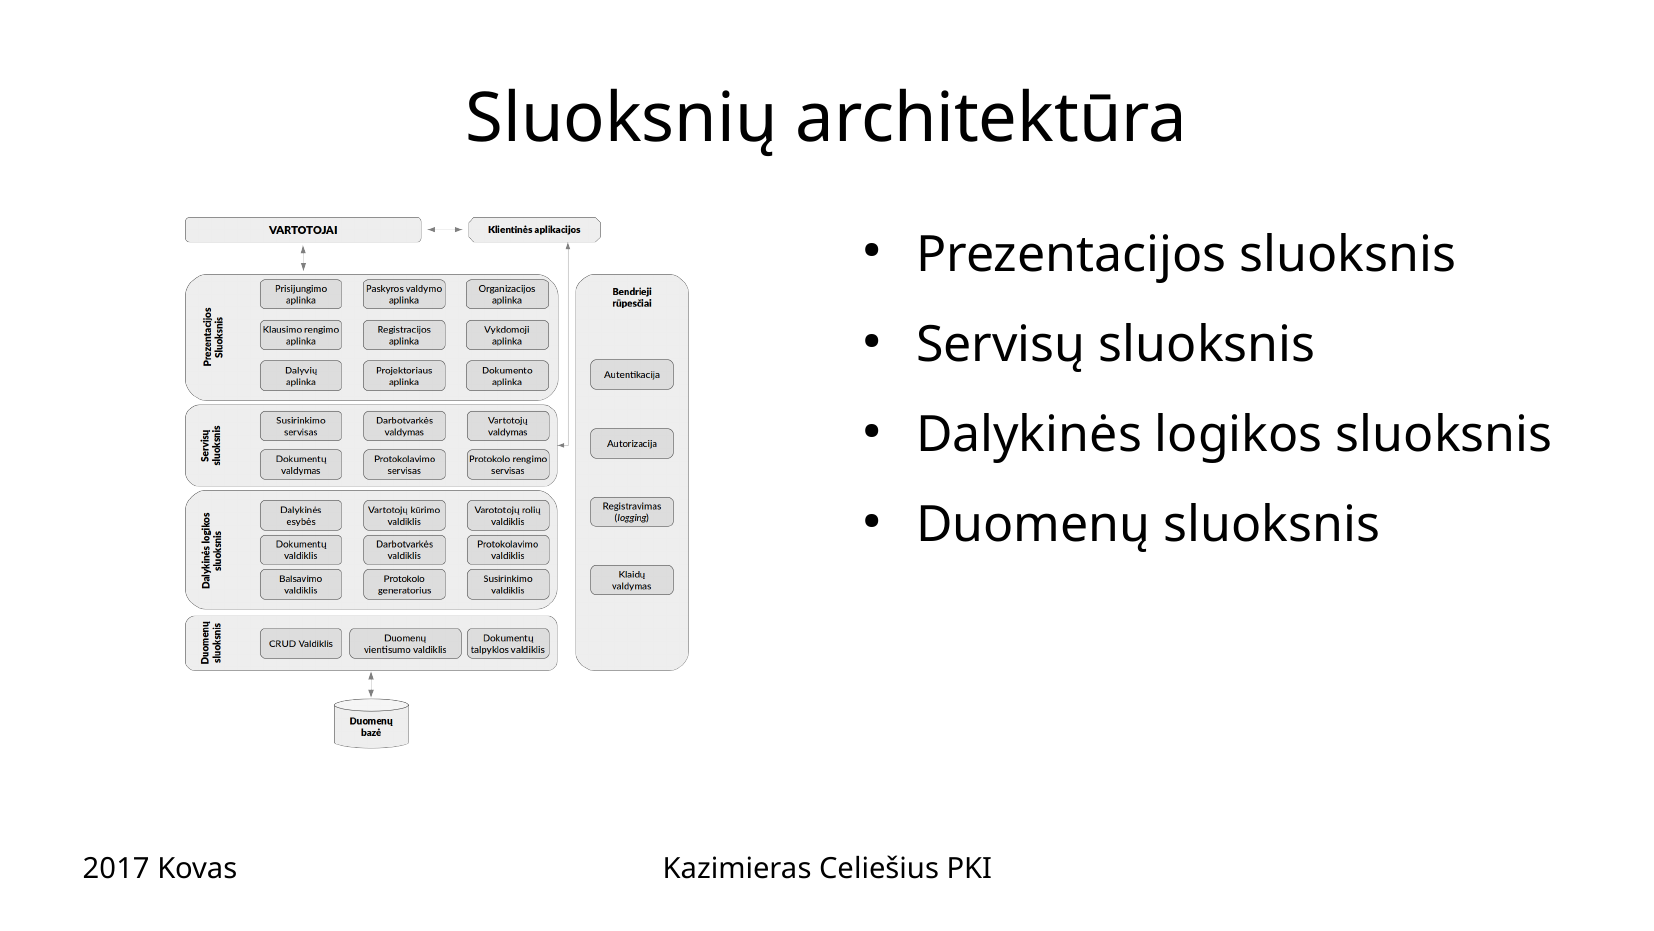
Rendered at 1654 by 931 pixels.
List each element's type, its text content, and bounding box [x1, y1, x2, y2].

picture [175, 217, 716, 757]
list Prezentacijos sluoksnis Servisų sluoksnis Dalykinės logikos sluoksnis Duomenų sluoksnis [845, 217, 1572, 757]
title Sluoksnių architektūra [82, 37, 1571, 193]
